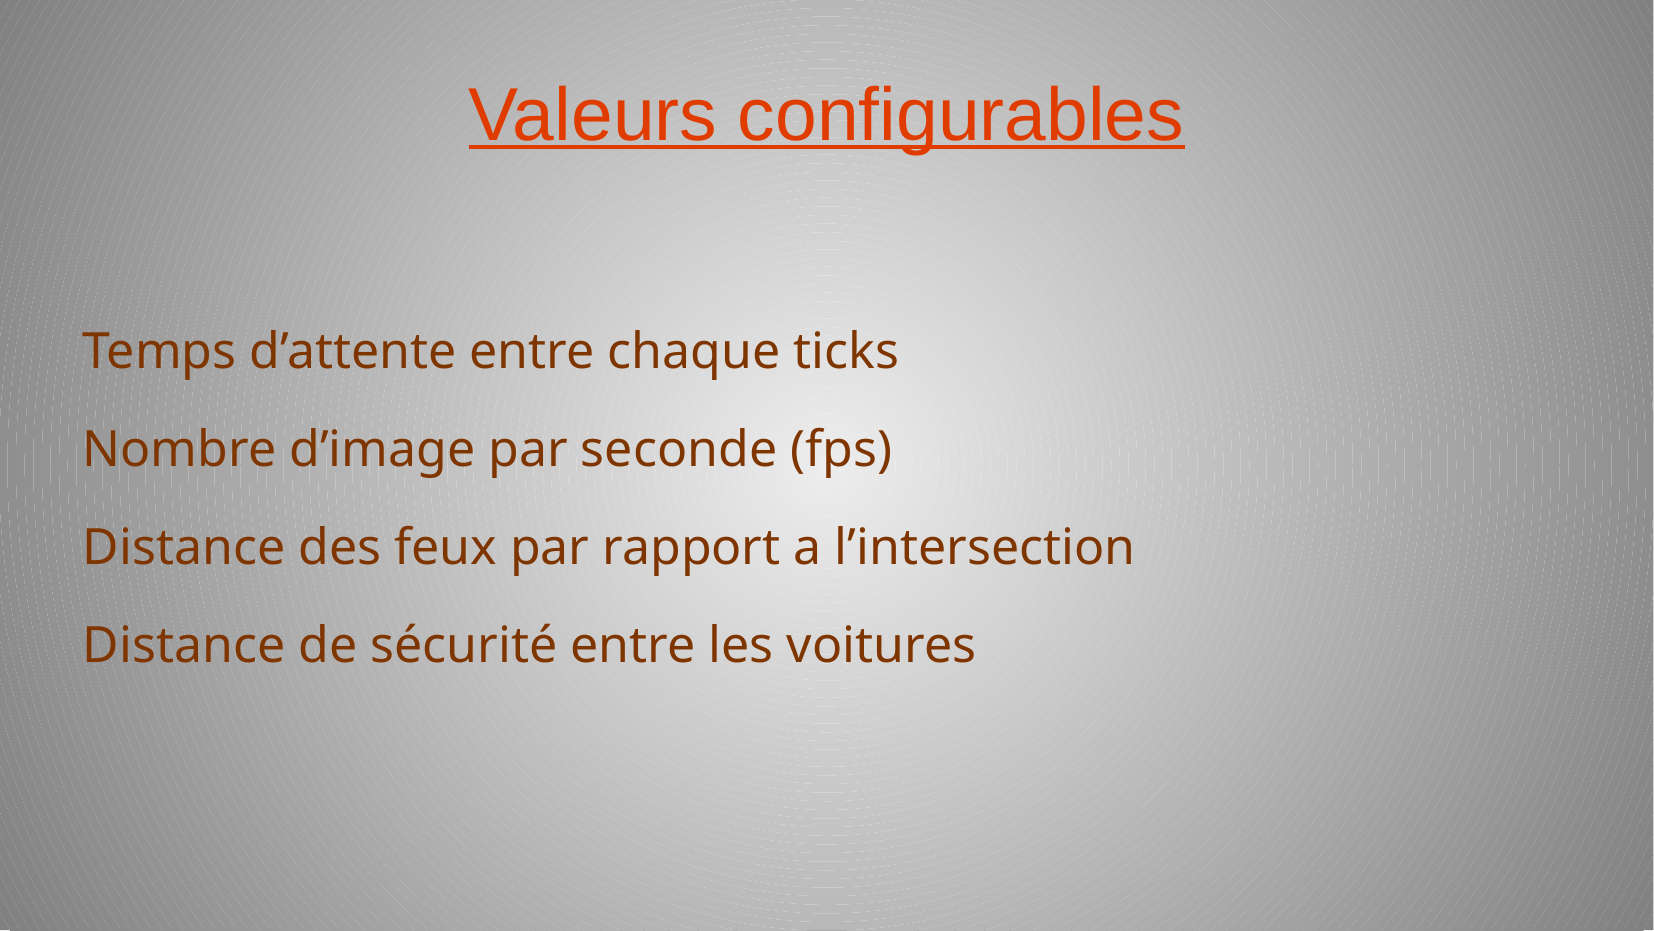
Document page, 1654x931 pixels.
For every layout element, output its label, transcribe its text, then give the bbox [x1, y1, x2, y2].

list Temps d’attente entre chaque ticks Nombre d’image par seconde (fps) Distance des feux par rapport a l’intersection Distance de sécurité entre les voitures [82, 217, 1571, 758]
title Valeurs configurables [82, 37, 1571, 193]
